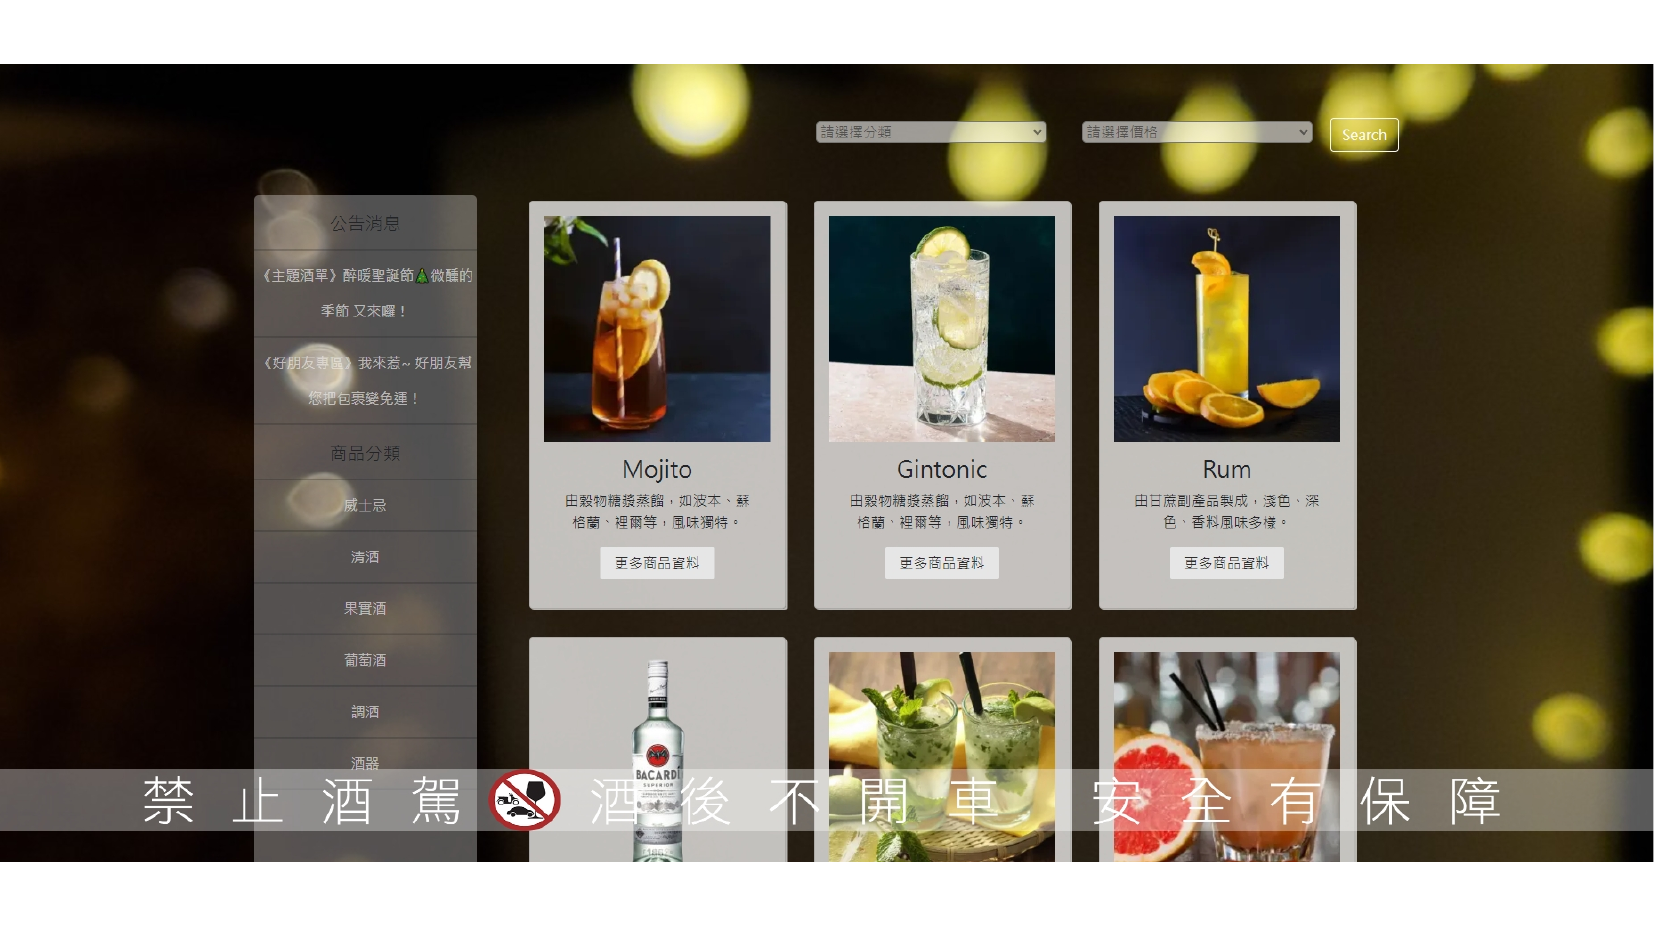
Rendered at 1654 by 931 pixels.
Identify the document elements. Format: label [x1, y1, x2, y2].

picture [0, 64, 1654, 862]
